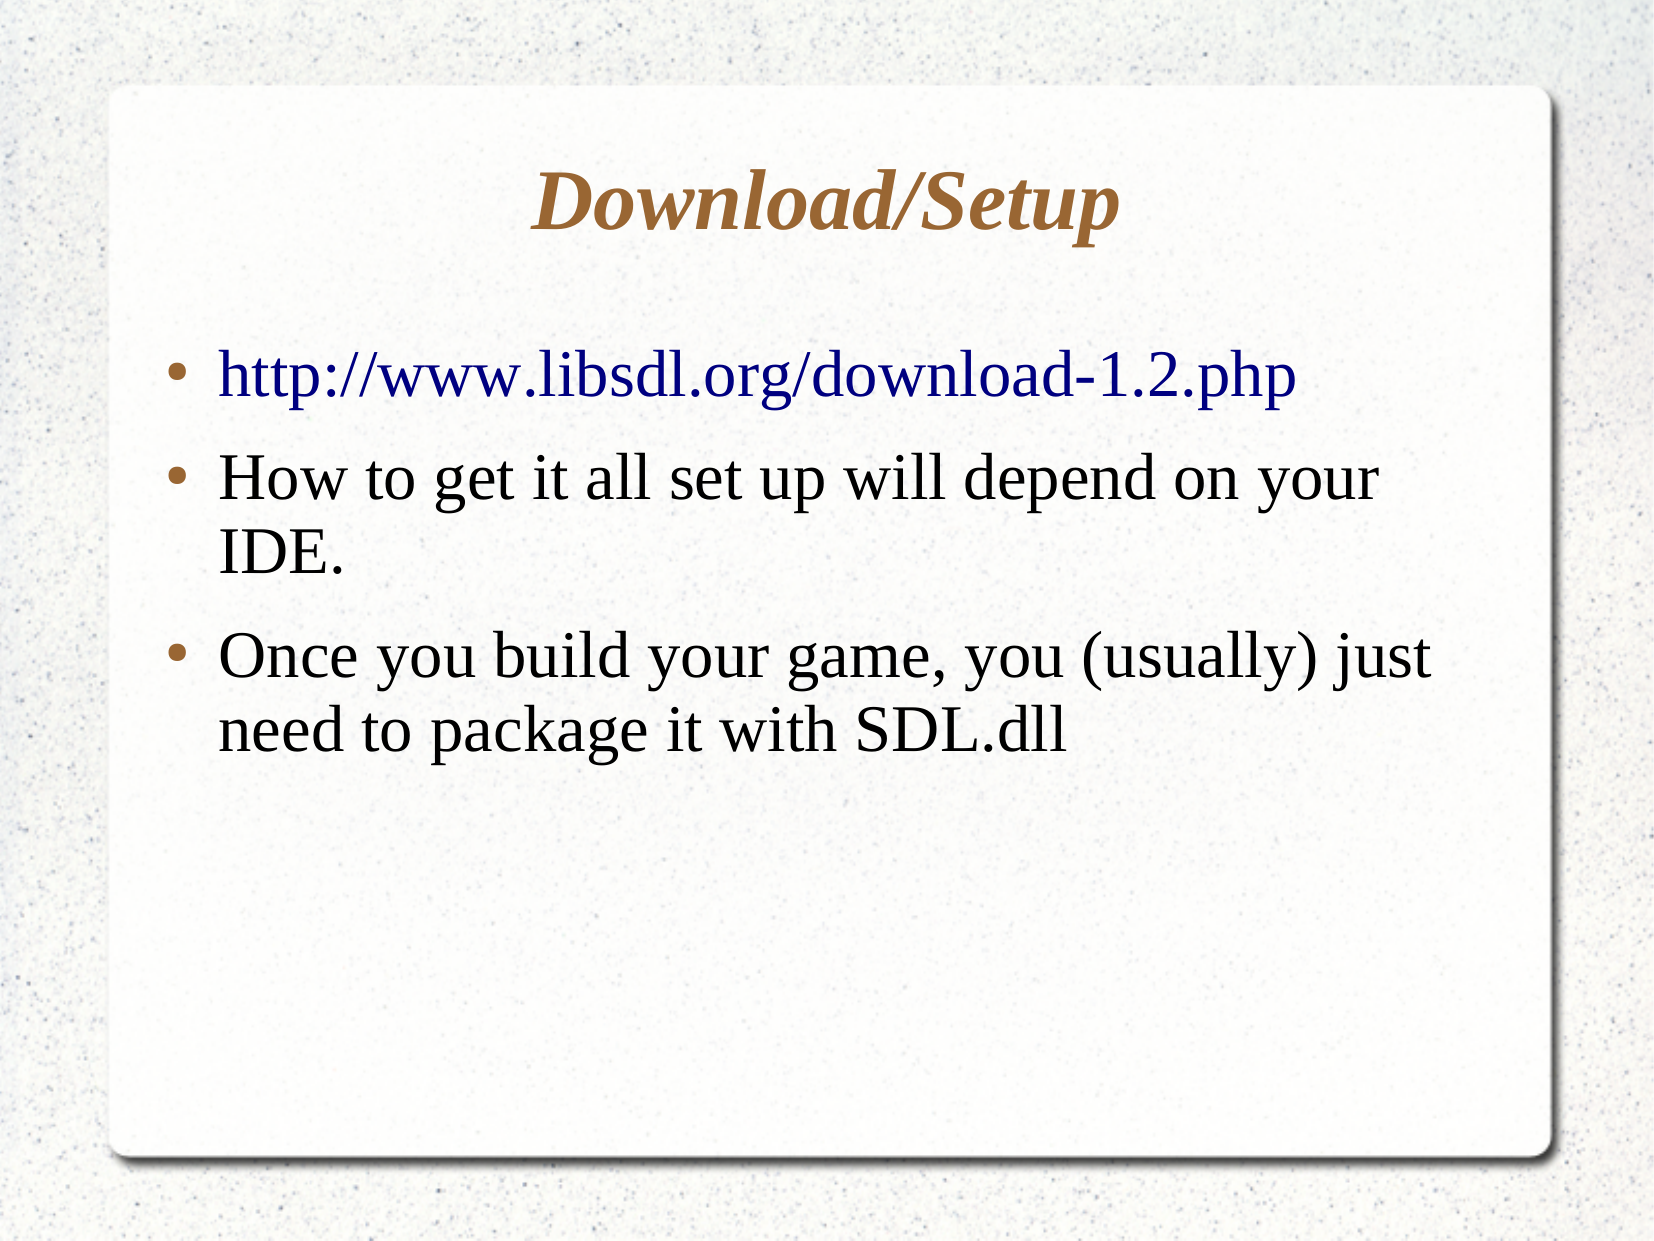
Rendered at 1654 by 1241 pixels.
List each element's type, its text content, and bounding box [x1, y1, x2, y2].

picture [0, 0, 1654, 1241]
list http://www.libsdl.org/download-1.2.php How to get it all set up will depend on your IDE. Once you build your game, you (usually) just need to package it with SDL.dll [147, 336, 1506, 987]
title Download/Setup [118, 96, 1536, 304]
